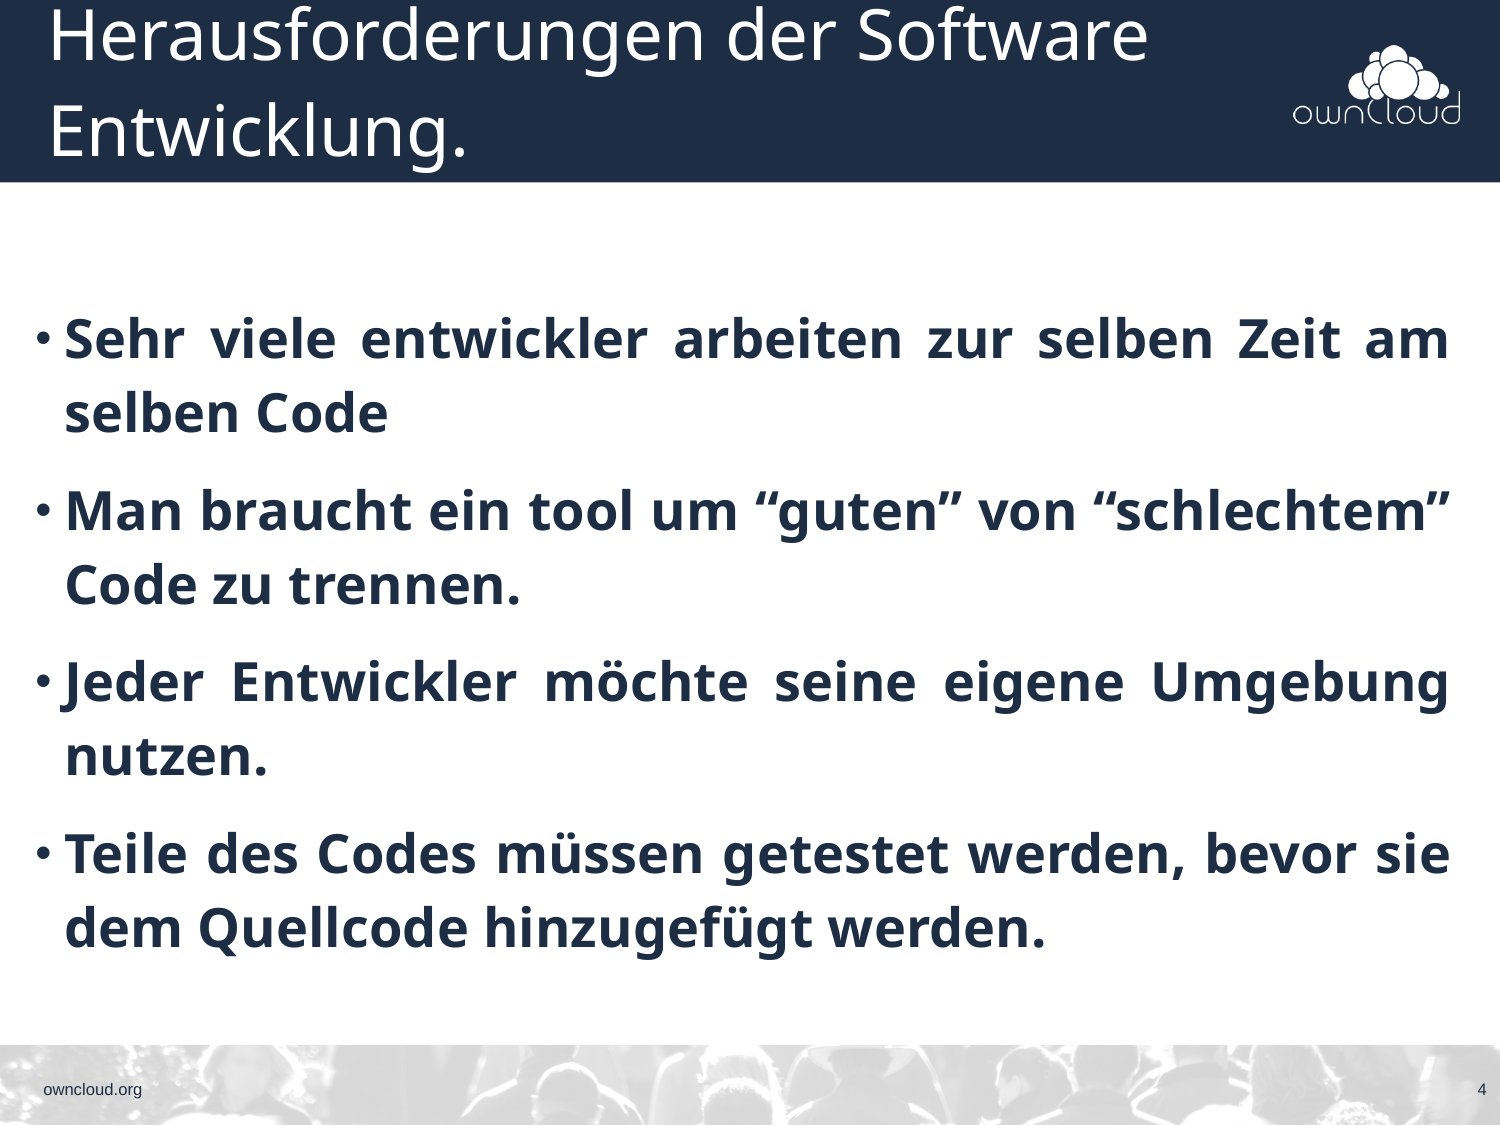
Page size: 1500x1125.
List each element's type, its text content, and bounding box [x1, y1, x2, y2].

title Herausforderungen der Software Entwicklung. [47, 0, 1259, 178]
list Sehr viele entwickler arbeiten zur selben Zeit am selben Code Man braucht ein tool um “guten” von “schlechtem” Code zu trennen. Jeder Entwickler möchte seine eigene Umgebung nutzen. Teile des Codes müssen getestet werden, bevor sie dem Quellcode hinzugefügt werden. [35, 209, 1454, 981]
picture [0, 1045, 1500, 1125]
picture [1293, 45, 1460, 124]
